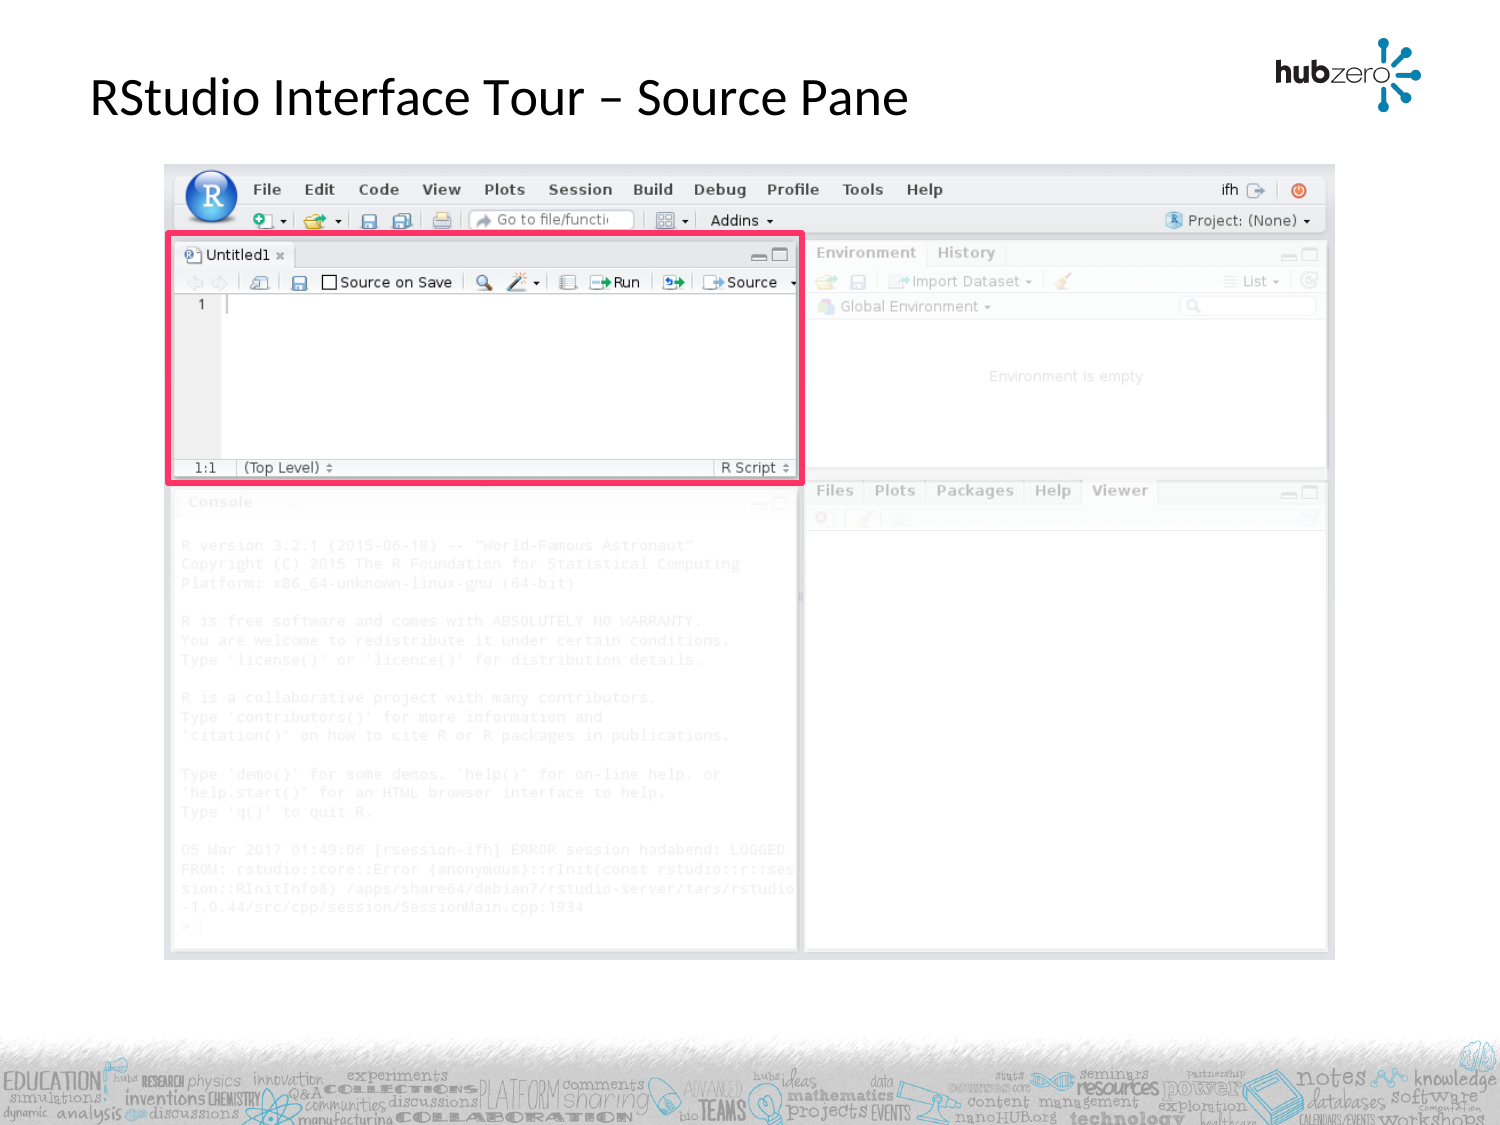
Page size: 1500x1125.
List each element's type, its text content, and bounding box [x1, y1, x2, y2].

picture [1272, 35, 1424, 44]
text_box [804, 482, 1329, 952]
picture [0, 1034, 1500, 1125]
title RStudio Interface Tour – Source Pane [75, 44, 1426, 144]
text_box [170, 486, 798, 952]
text_box [805, 239, 1328, 480]
picture [164, 164, 1335, 961]
